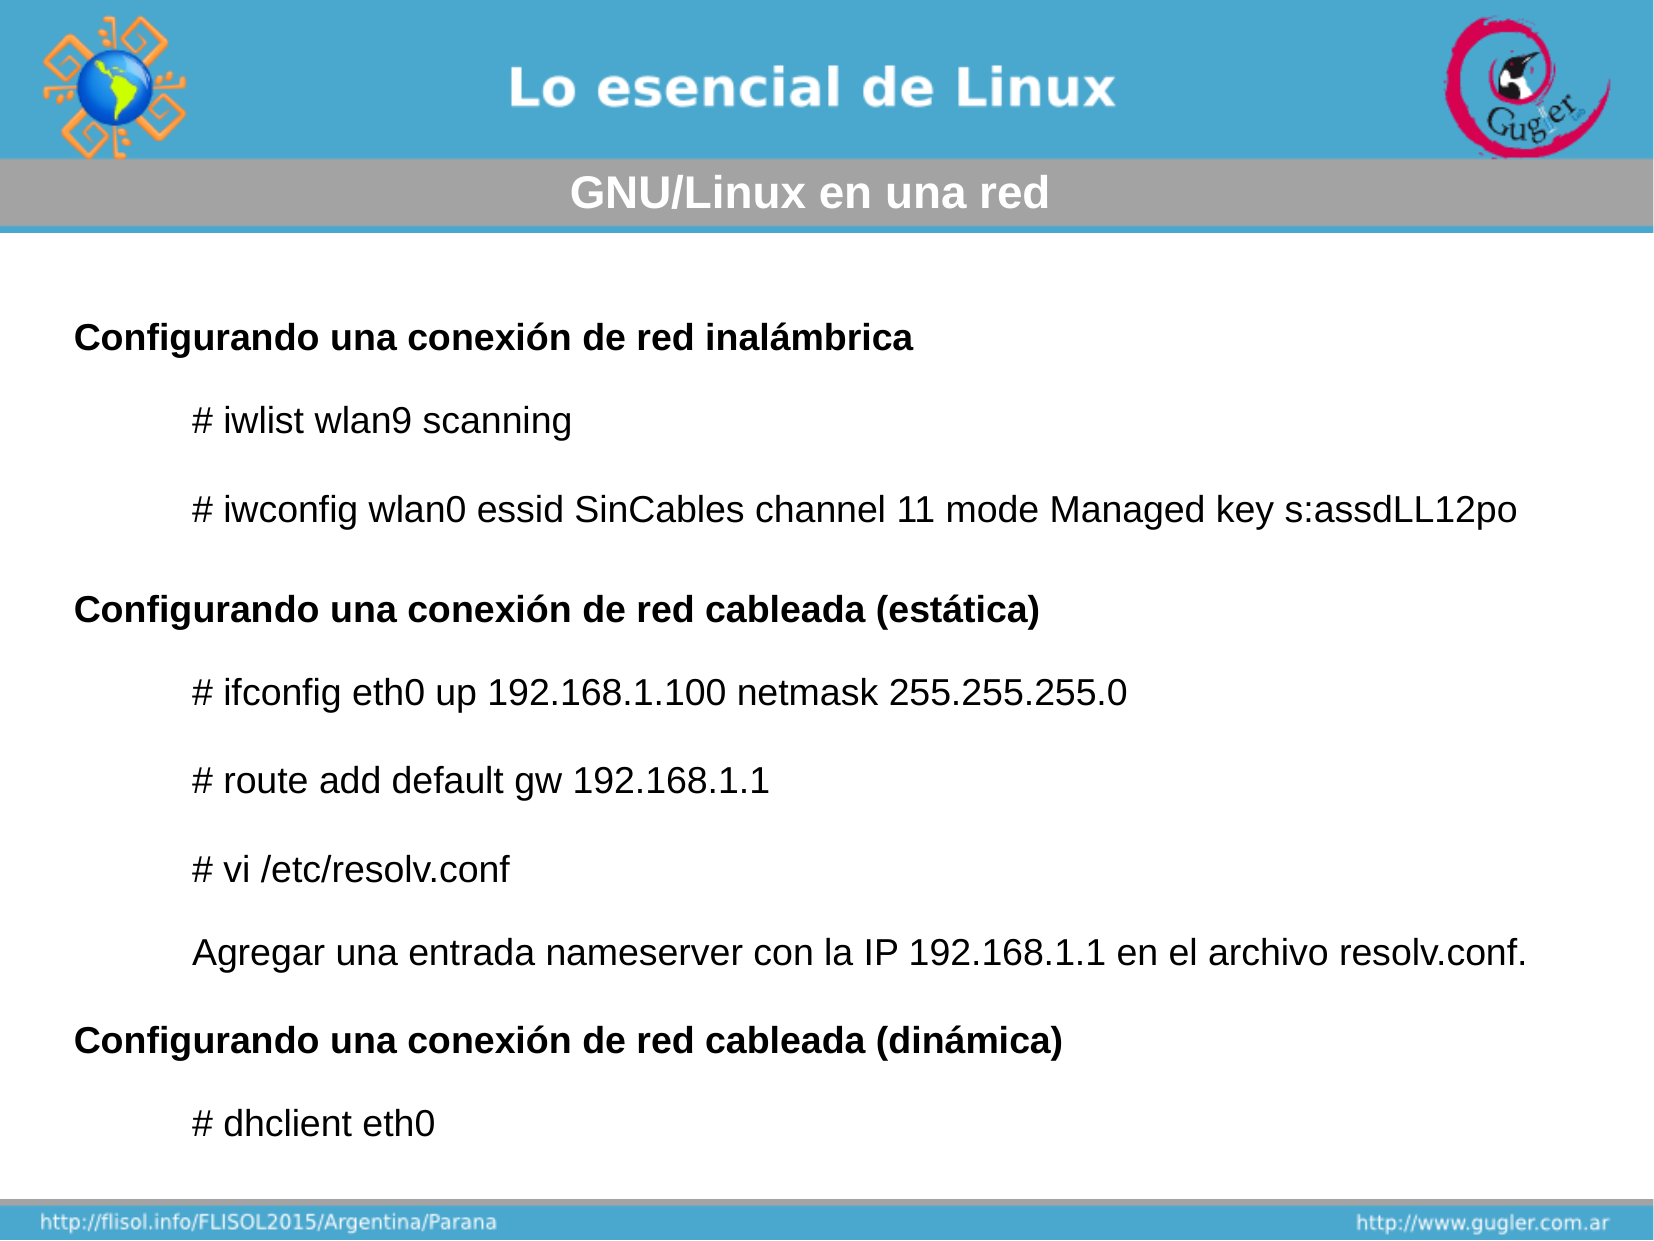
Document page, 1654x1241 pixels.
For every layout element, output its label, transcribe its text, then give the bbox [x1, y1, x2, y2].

text_box # route add default gw 192.168.1.1 [177, 752, 1548, 810]
text_box Configurando una conexión de red cableada (estática) [59, 580, 1630, 638]
picture [0, 1199, 1654, 1240]
text_box # iwconfig wlan0 essid SinCables channel 11 mode Managed key s:assdLL12po [177, 480, 1548, 538]
text_box Configurando una conexión de red cableada (dinámica) [59, 1012, 1630, 1069]
text_box # ifconfig eth0 up 192.168.1.100 netmask 255.255.255.0 [177, 663, 1560, 721]
text_box # dhclient eth0 [177, 1094, 1560, 1152]
text_box Configurando una conexión de red inalámbrica [59, 309, 1630, 367]
text_box # iwlist wlan9 scanning [177, 392, 1560, 449]
text_box # vi /etc/resolv.conf [177, 840, 1548, 898]
text_box GNU/Linux en una red [555, 159, 1069, 226]
picture [0, 0, 1654, 233]
text_box Agregar una entrada nameserver con la IP 192.168.1.1 en el archivo resolv.conf. [177, 923, 1548, 981]
